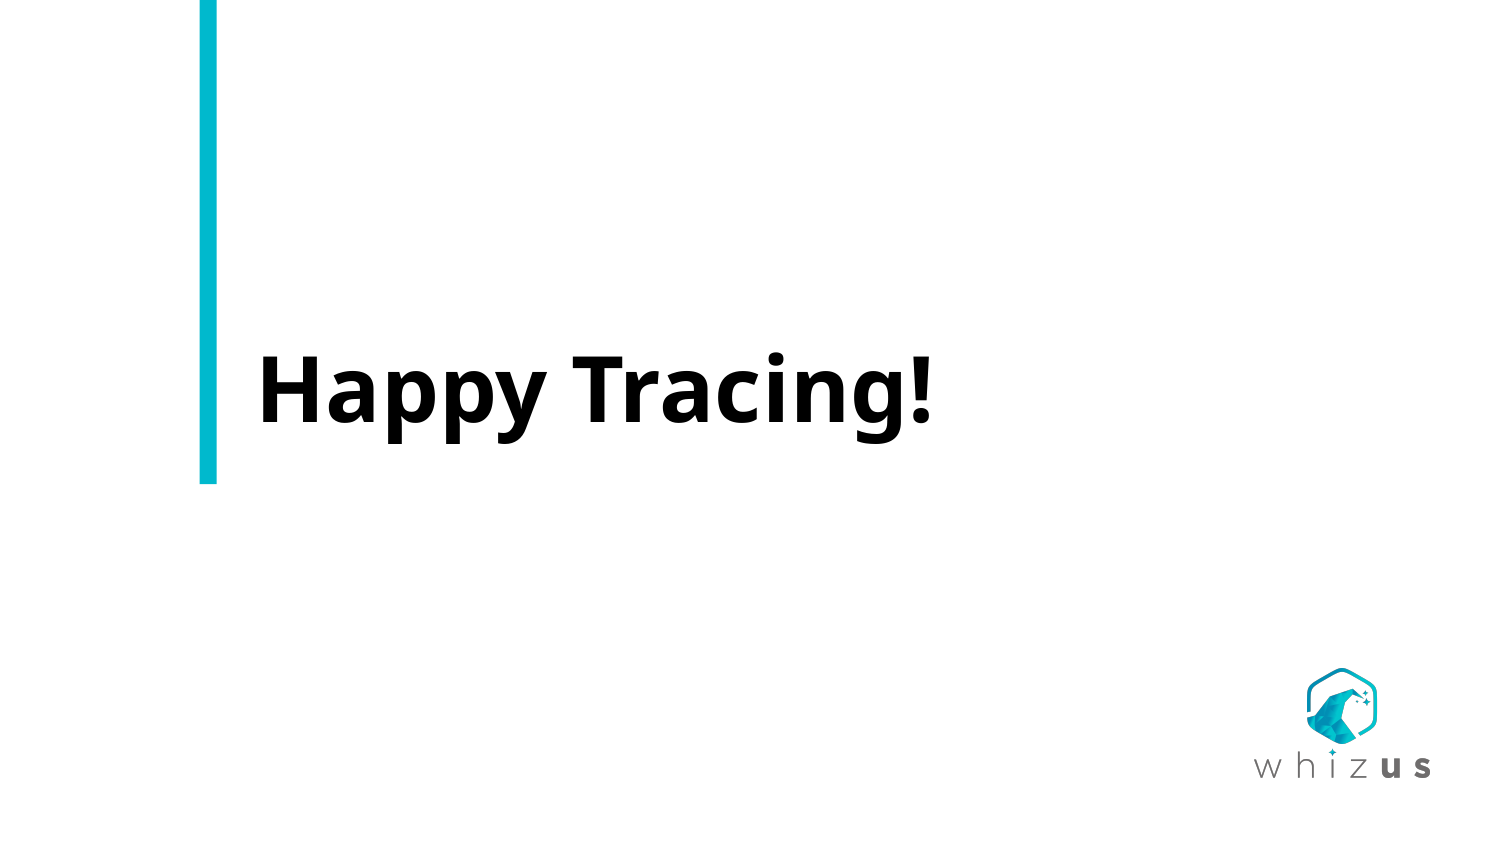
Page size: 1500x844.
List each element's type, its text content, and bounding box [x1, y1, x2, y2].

picture [1254, 668, 1430, 778]
text_box Happy Tracing! [240, 317, 1454, 454]
